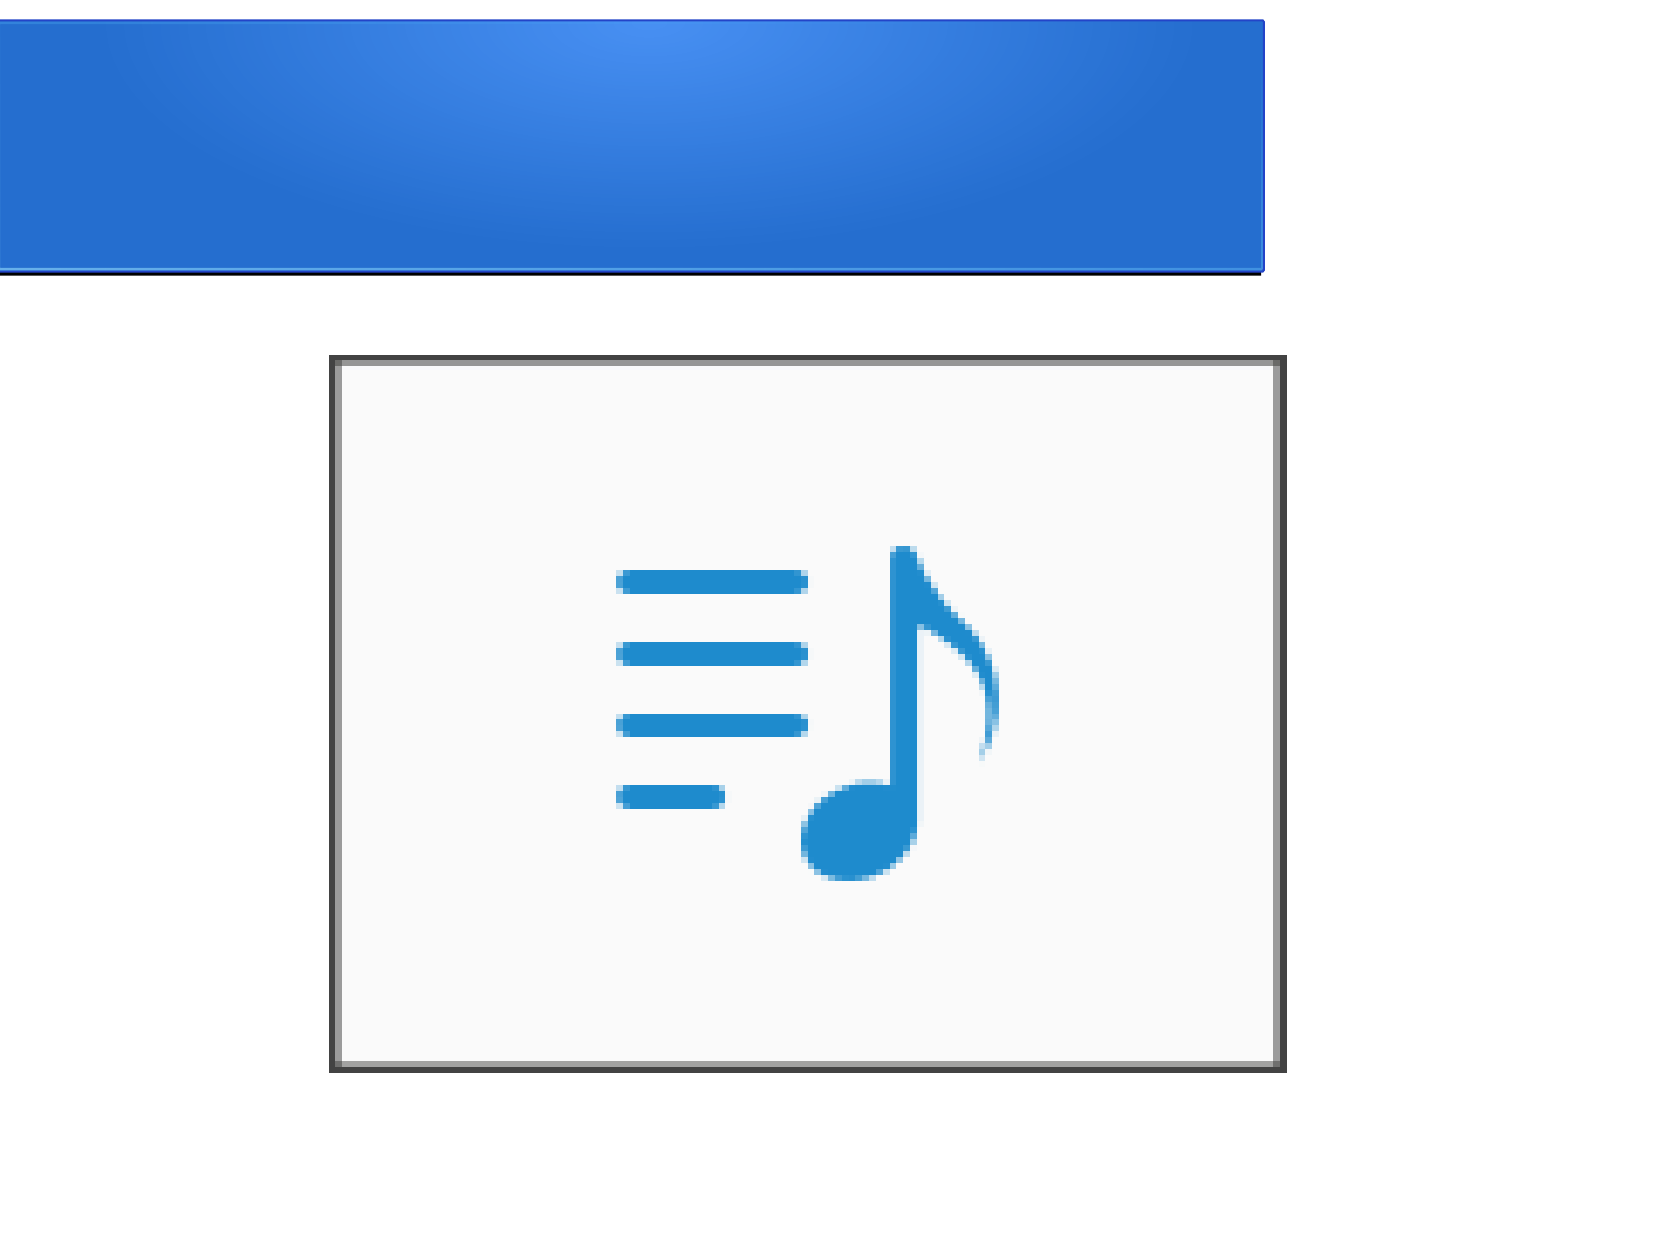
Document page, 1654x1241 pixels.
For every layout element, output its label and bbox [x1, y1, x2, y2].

text_box [328, 354, 1288, 1074]
